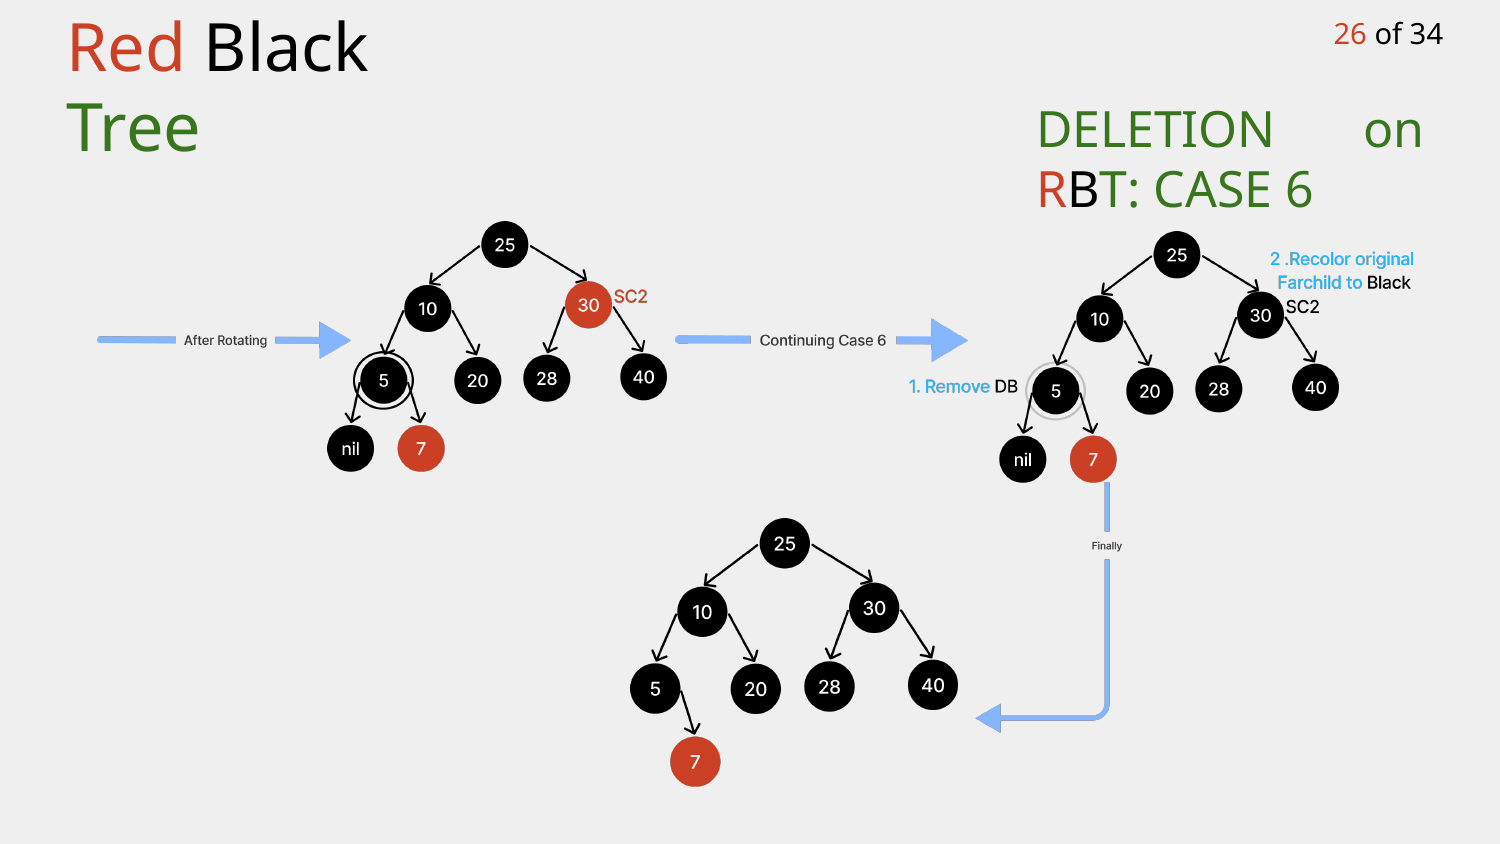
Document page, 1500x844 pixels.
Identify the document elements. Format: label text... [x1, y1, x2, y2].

picture [675, 231, 1413, 733]
picture [630, 518, 958, 787]
text_box 26 of 34 [1318, 0, 1500, 65]
picture [97, 221, 667, 472]
text_box DELETION on RBT: CASE 6 [1021, 82, 1440, 233]
title Red Black Tree [51, 93, 437, 180]
